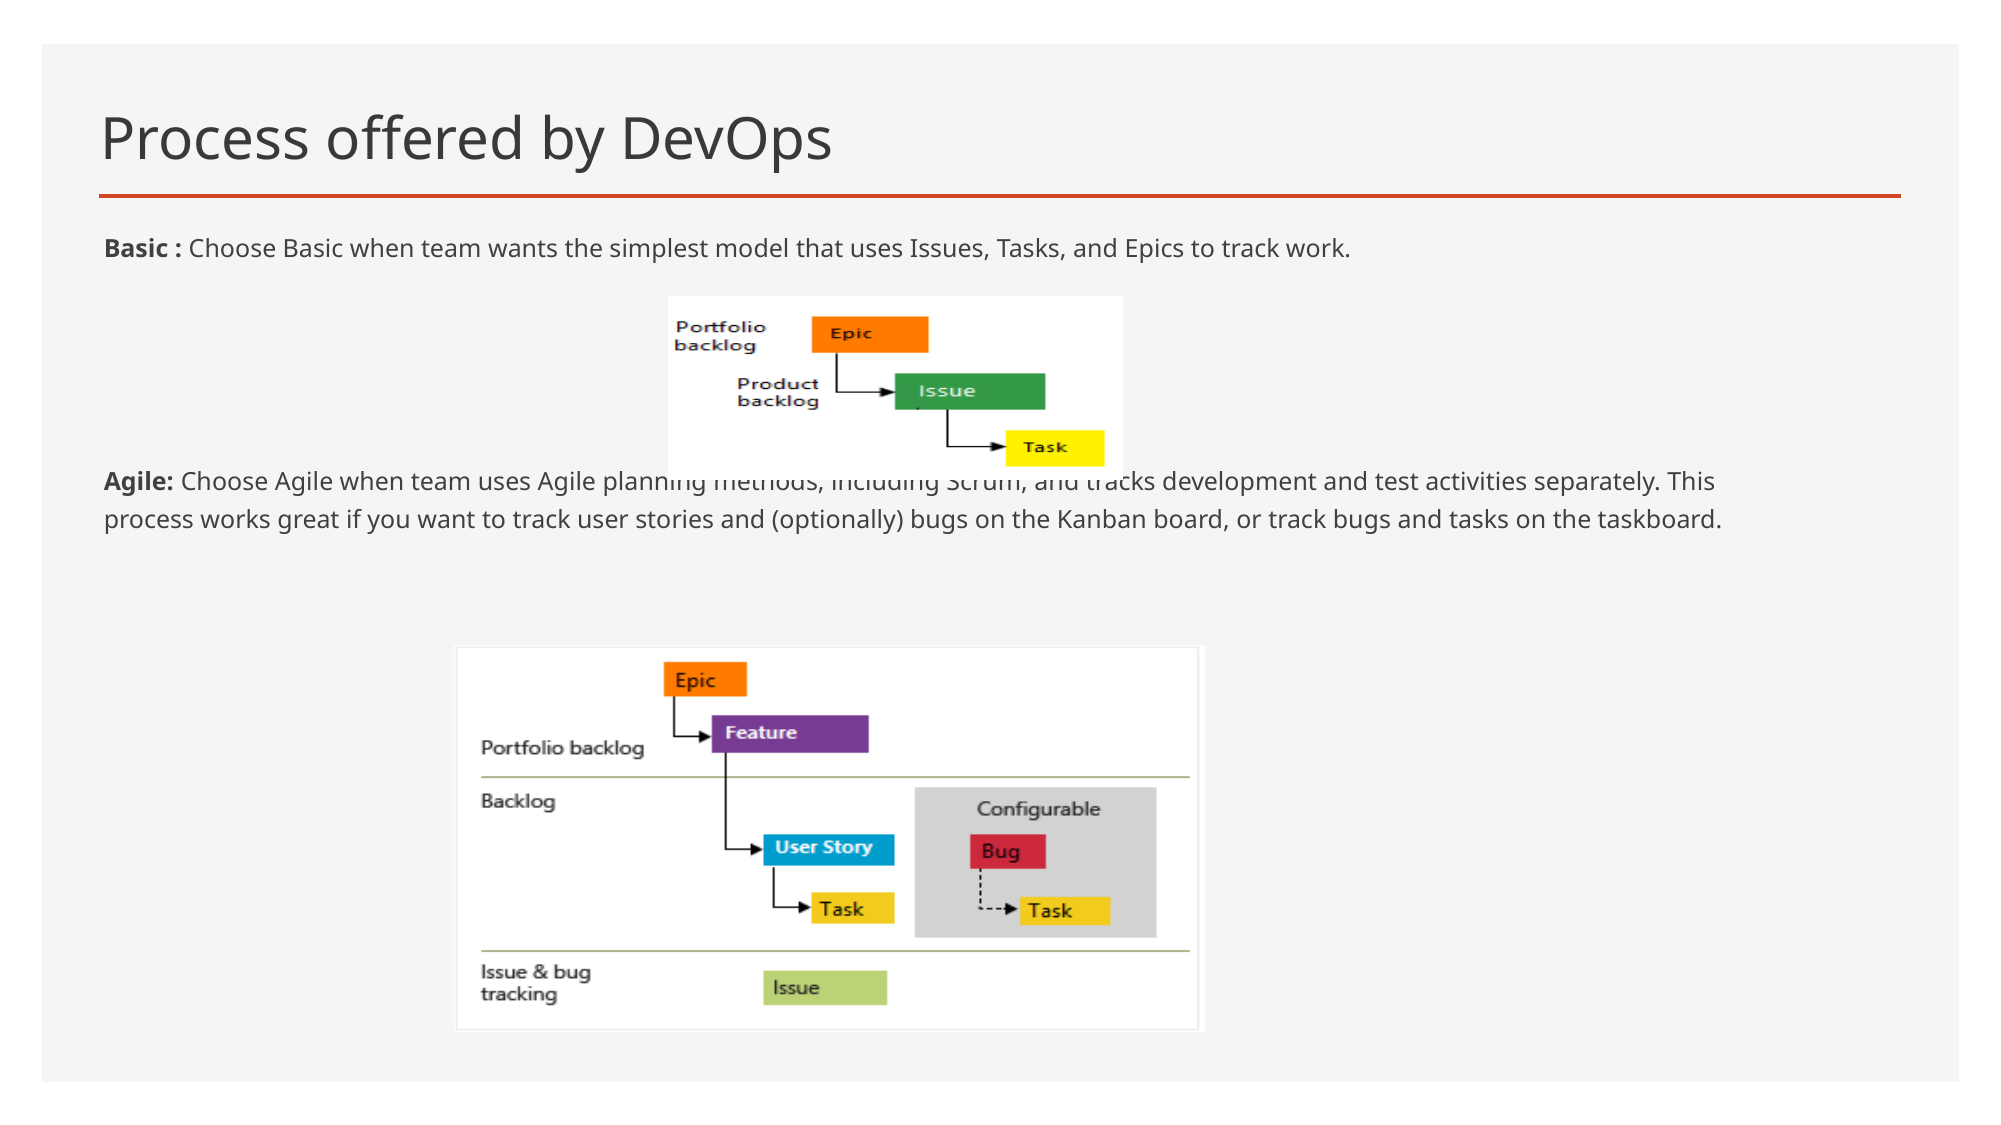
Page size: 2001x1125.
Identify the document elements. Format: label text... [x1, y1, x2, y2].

title Process offered by DevOps [85, 73, 1214, 179]
text_box Basic : Choose Basic when team wants the simplest model that uses Issues, Tasks, and Epics to track work. Agile: Choose Agile when team uses Agile planning methods, including Scrum, and tracks development and test activities separately. This process works great if you want to track user stories and (optionally) bugs on the Kanban board, or track bugs and tasks on the taskboard. [88, 217, 1811, 1052]
picture [668, 296, 1123, 480]
picture [454, 645, 1205, 1032]
